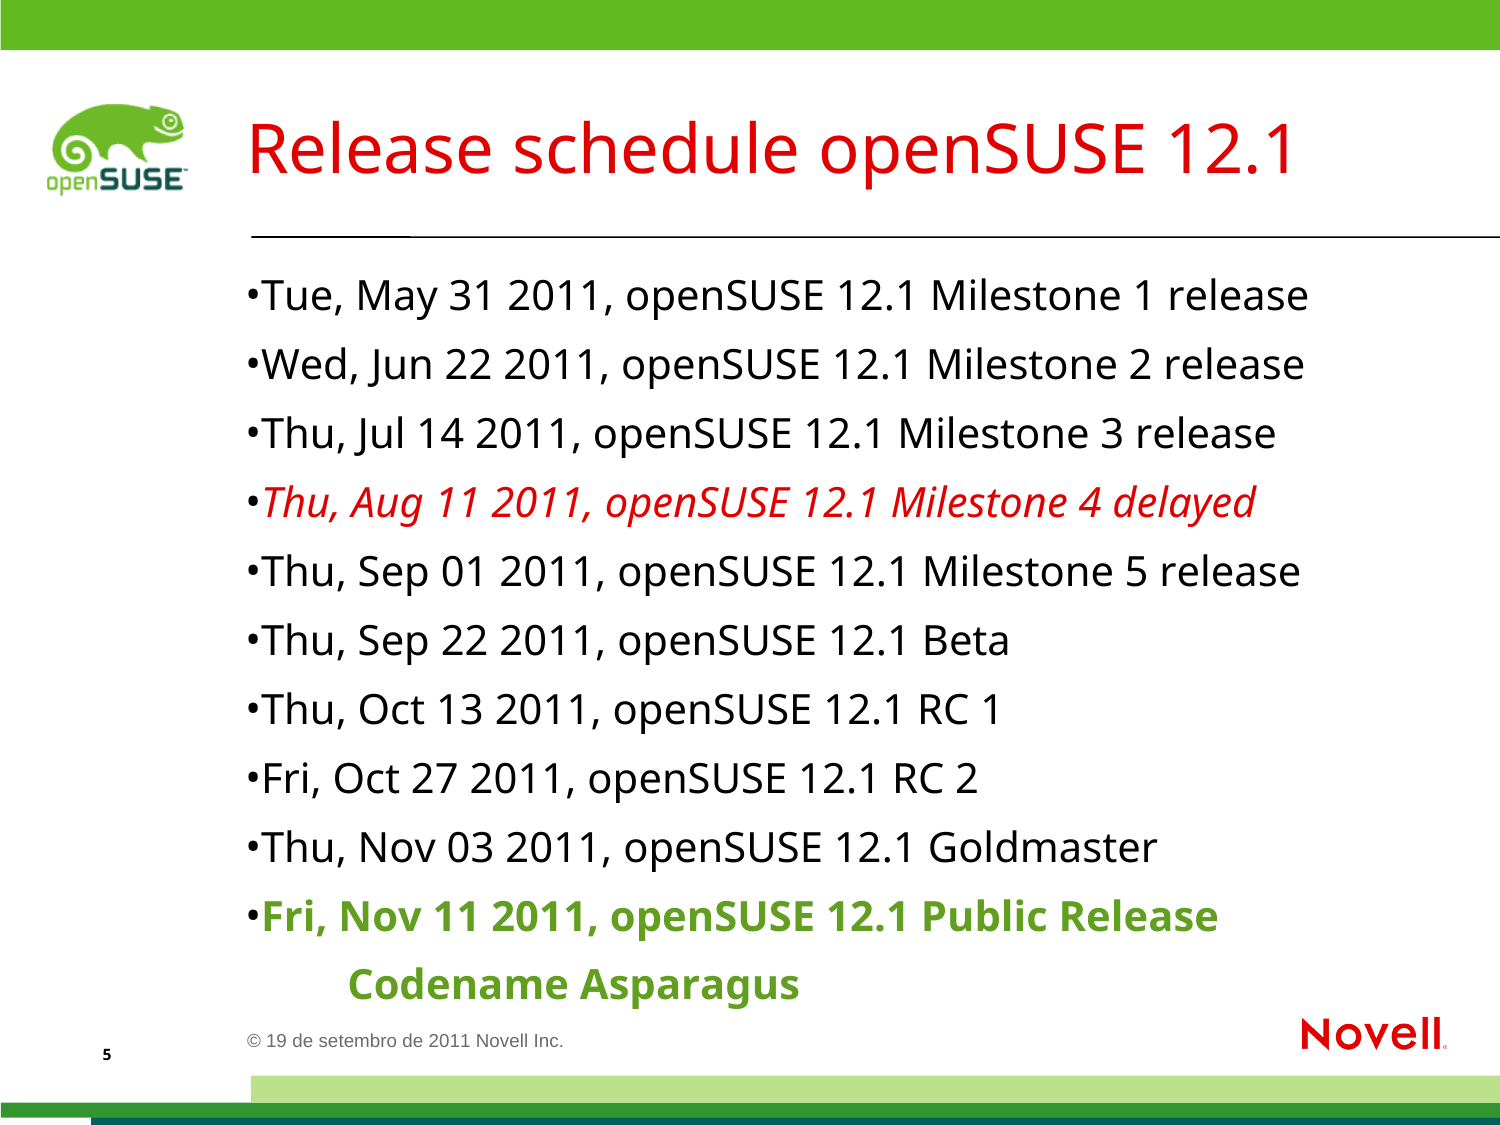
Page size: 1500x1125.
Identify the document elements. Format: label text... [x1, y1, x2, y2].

list Tue, May 31 2011, openSUSE 12.1 Milestone 1 release Wed, Jun 22 2011, openSUSE 12.1 Milestone 2 release Thu, Jul 14 2011, openSUSE 12.1 Milestone 3 release Thu, Aug 11 2011, openSUSE 12.1 Milestone 4 delayed Thu, Sep 01 2011, openSUSE 12.1 Milestone 5 release Thu, Sep 22 2011, openSUSE 12.1 Beta Thu, Oct 13 2011, openSUSE 12.1 RC 1 Fri, Oct 27 2011, openSUSE 12.1 RC 2 Thu, Nov 03 2011, openSUSE 12.1 Goldmaster Fri, Nov 11 2011, openSUSE 12.1 Public Release Codename Asparagus [245, 267, 1458, 1010]
title Release schedule openSUSE 12.1 [246, 68, 1409, 231]
picture [1295, 1011, 1453, 1056]
picture [47, 104, 188, 197]
